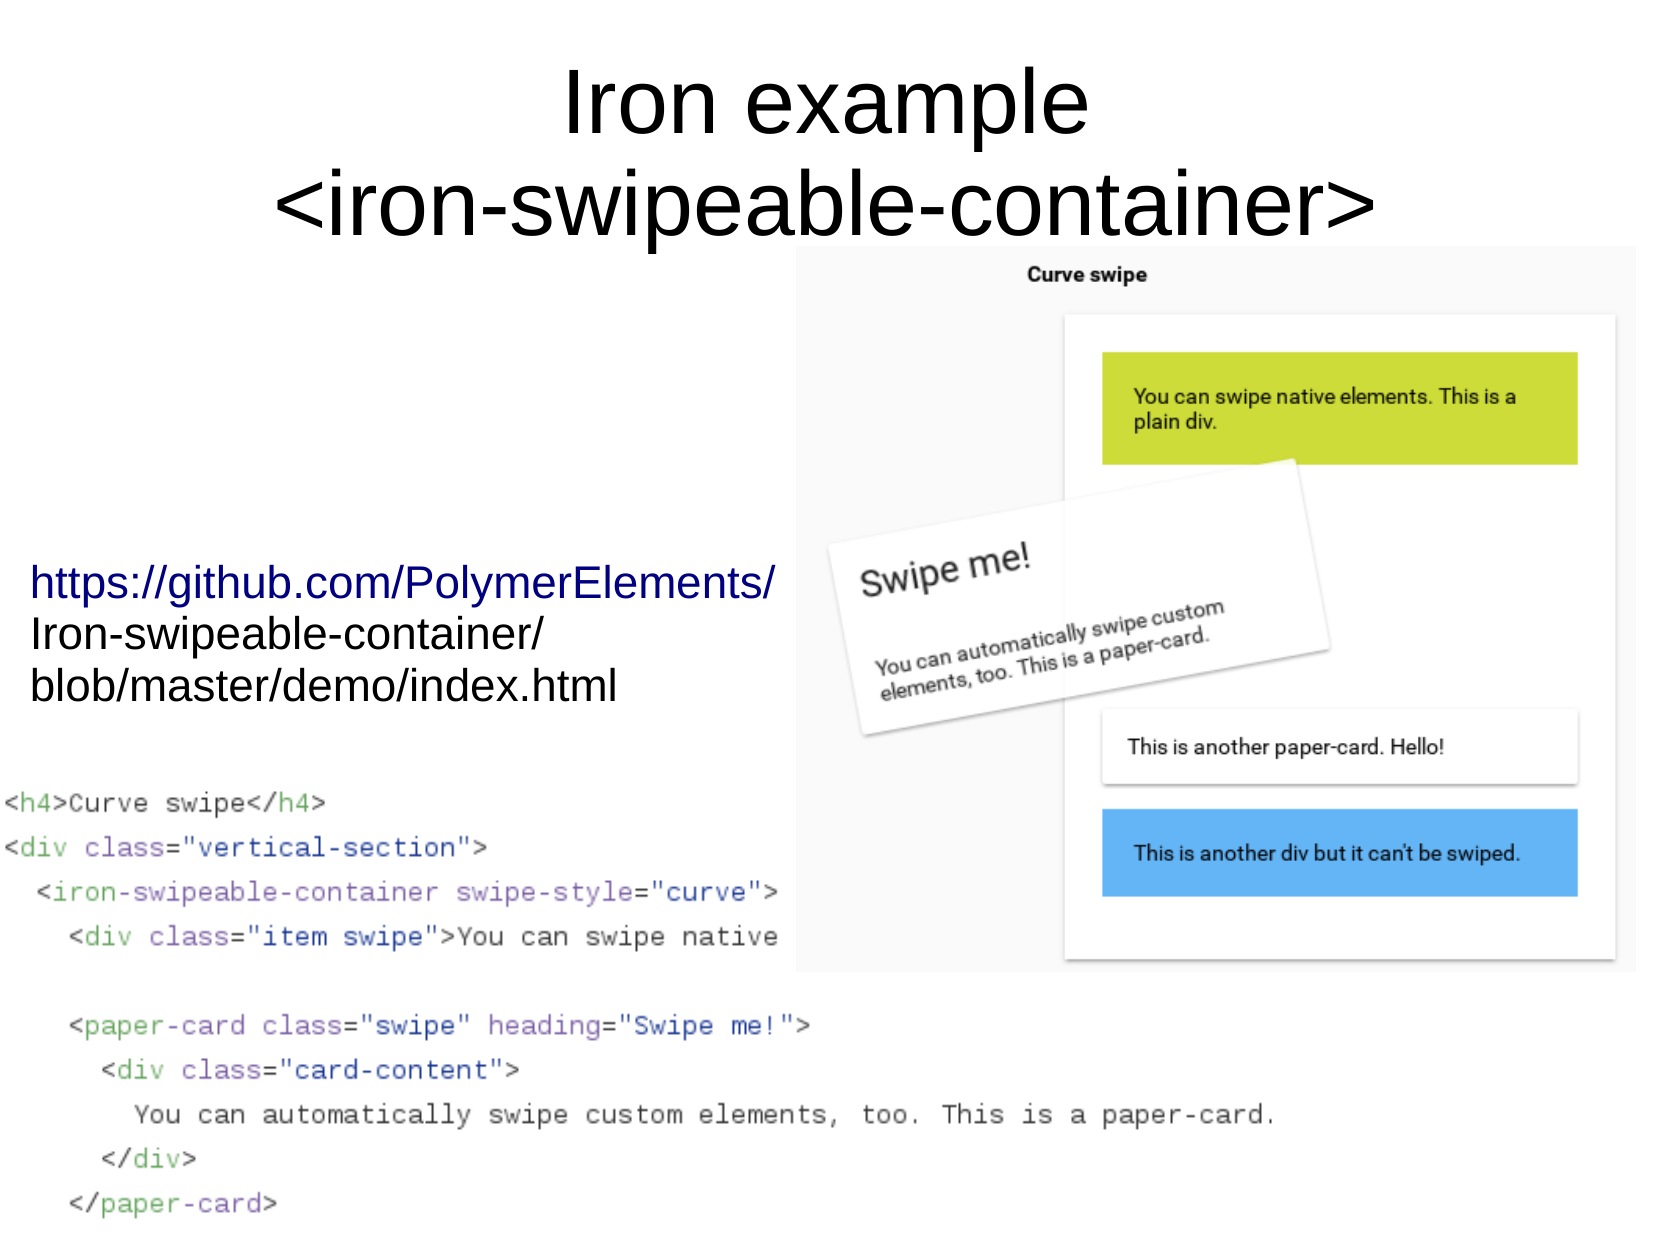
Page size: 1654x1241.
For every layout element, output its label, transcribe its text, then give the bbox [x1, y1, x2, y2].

picture [0, 246, 1636, 1235]
text_box https://github.com/PolymerElements/ Iron-swipeable-container/ blob/master/demo/index.html [15, 549, 792, 719]
title Iron example <iron-swipeable-container> [82, 49, 1571, 257]
